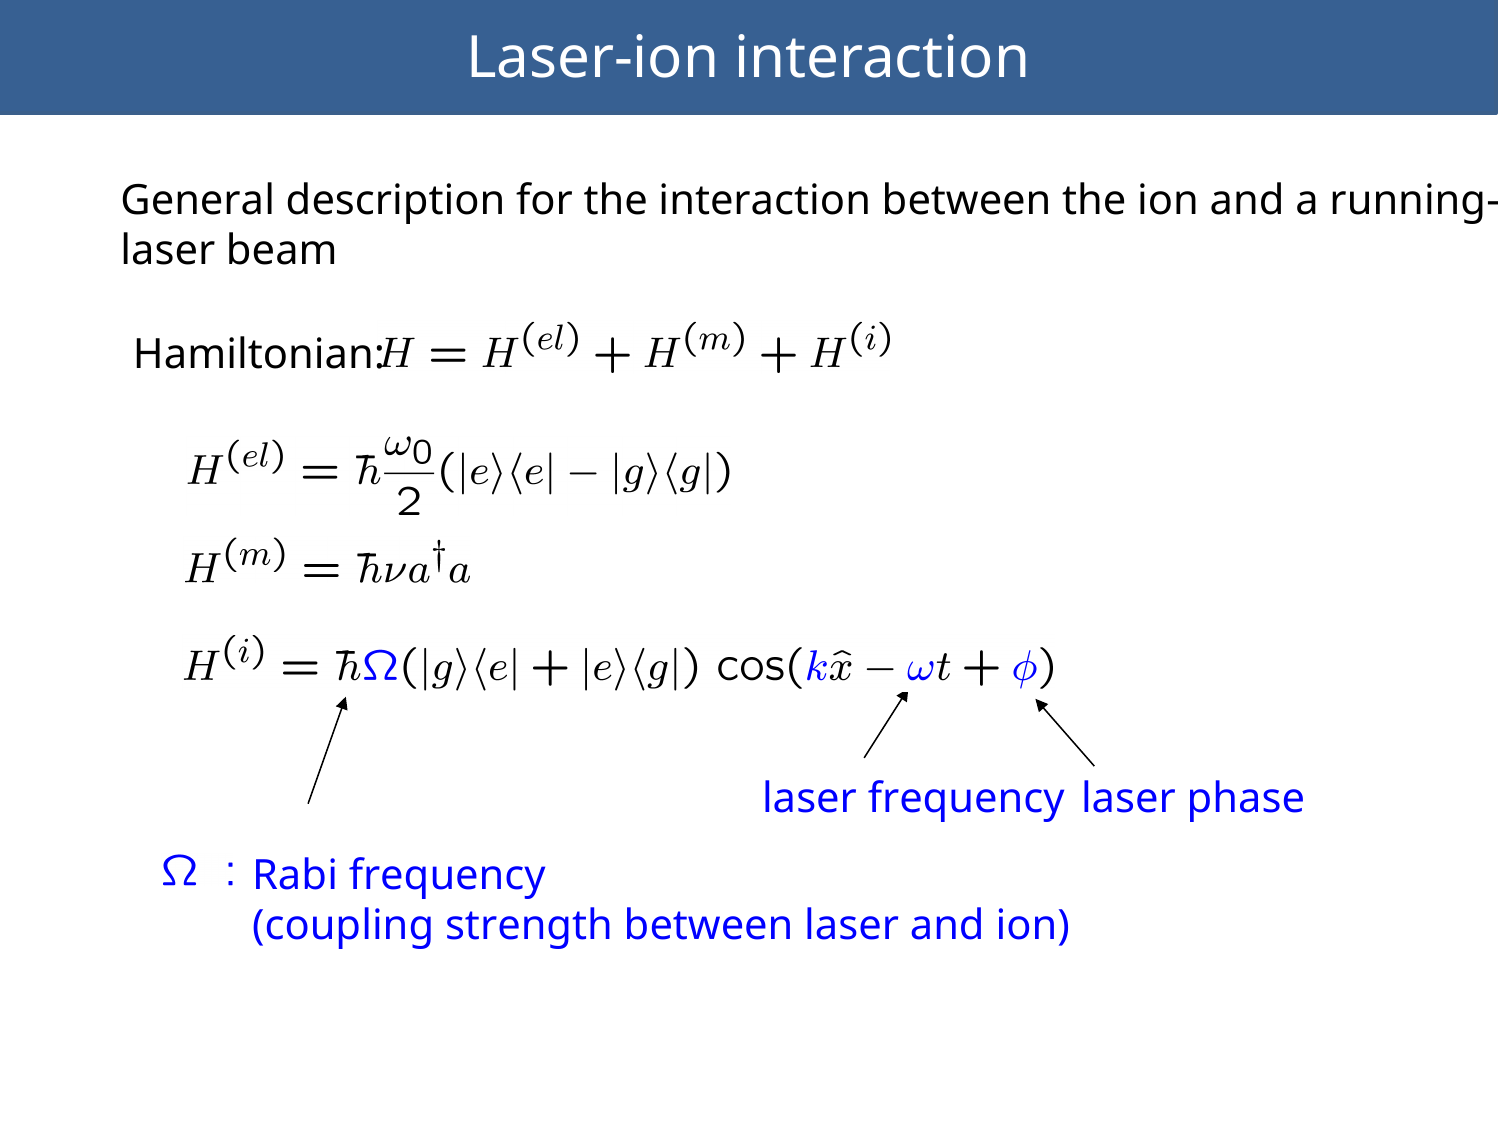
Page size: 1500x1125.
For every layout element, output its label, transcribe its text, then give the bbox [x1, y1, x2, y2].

picture [182, 634, 1055, 692]
picture [183, 536, 471, 583]
picture [161, 853, 233, 886]
title Laser-ion interaction [0, 0, 1497, 122]
text_box laser frequency [747, 763, 1066, 829]
picture [186, 436, 731, 516]
picture [401, 320, 890, 374]
text_box Rabi frequency (coupling strength between laser and ion) [237, 840, 1086, 956]
text_box Hamiltonian: [118, 319, 401, 385]
text_box General description for the interaction between the ion and a running-wave laser beam [105, 165, 1500, 281]
text_box laser phase [1066, 763, 1321, 829]
